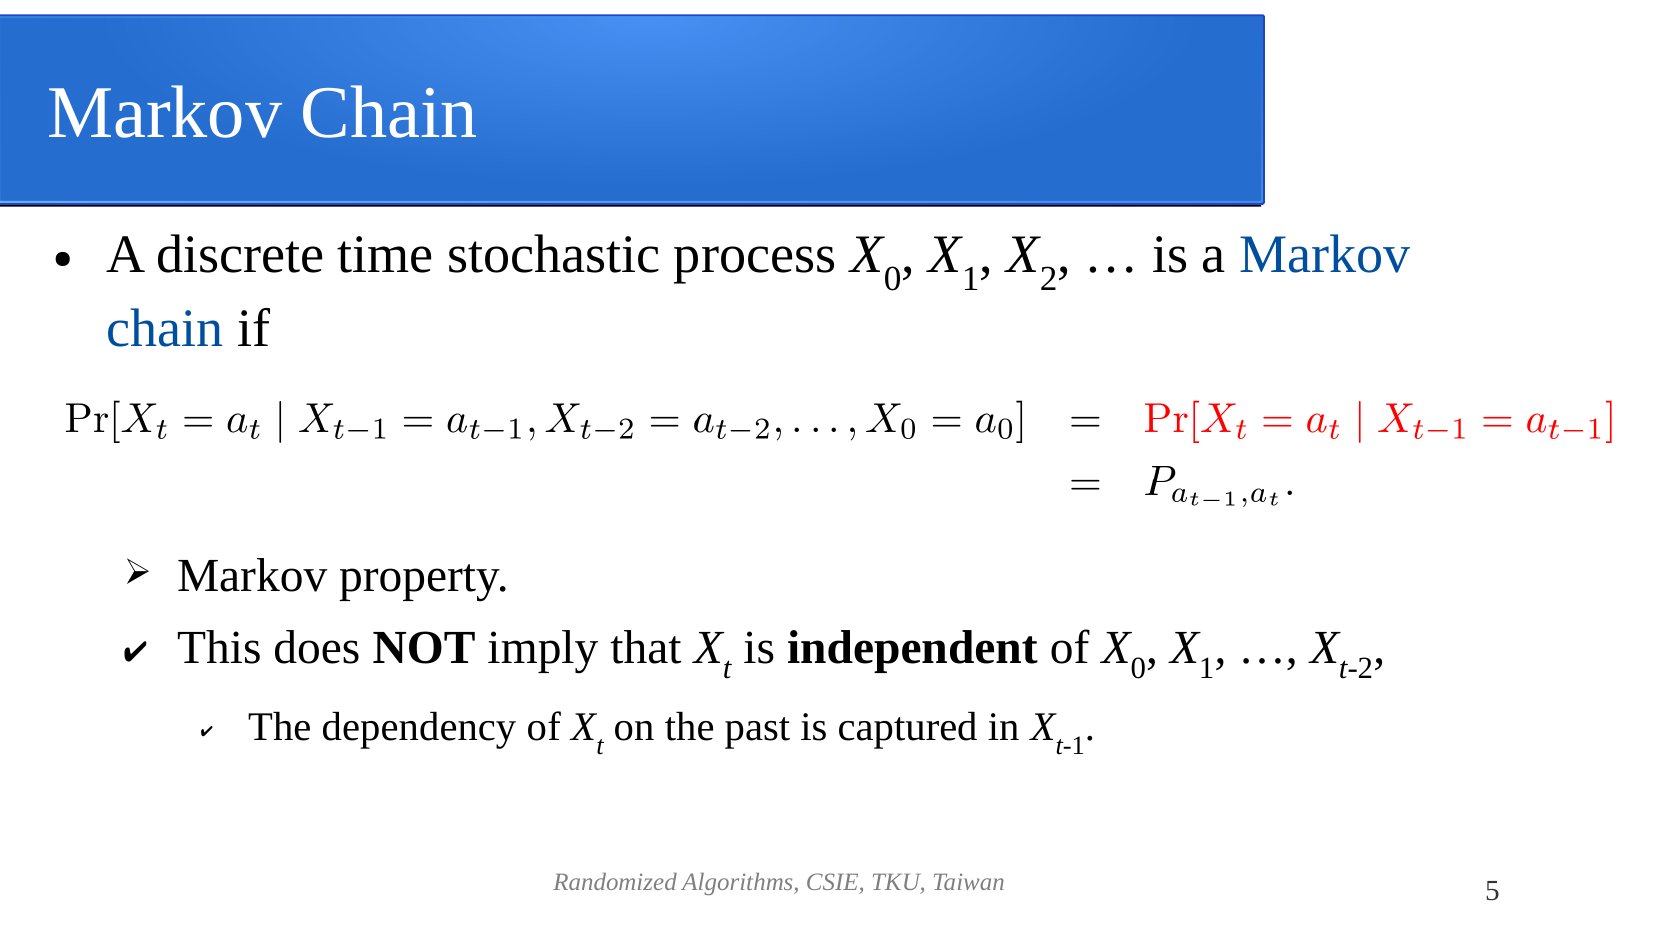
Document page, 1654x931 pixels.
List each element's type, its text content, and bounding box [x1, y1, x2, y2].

list A discrete time stochastic process X0, X1, X2, … is a Markov chain if Markov property. This does NOT imply that Xt is independent of X0, X1, …, Xt-2, The dependency of Xt on the past is captured in Xt-1. [35, 224, 1524, 839]
picture [65, 400, 1612, 507]
title Markov Chain [47, 35, 1199, 189]
